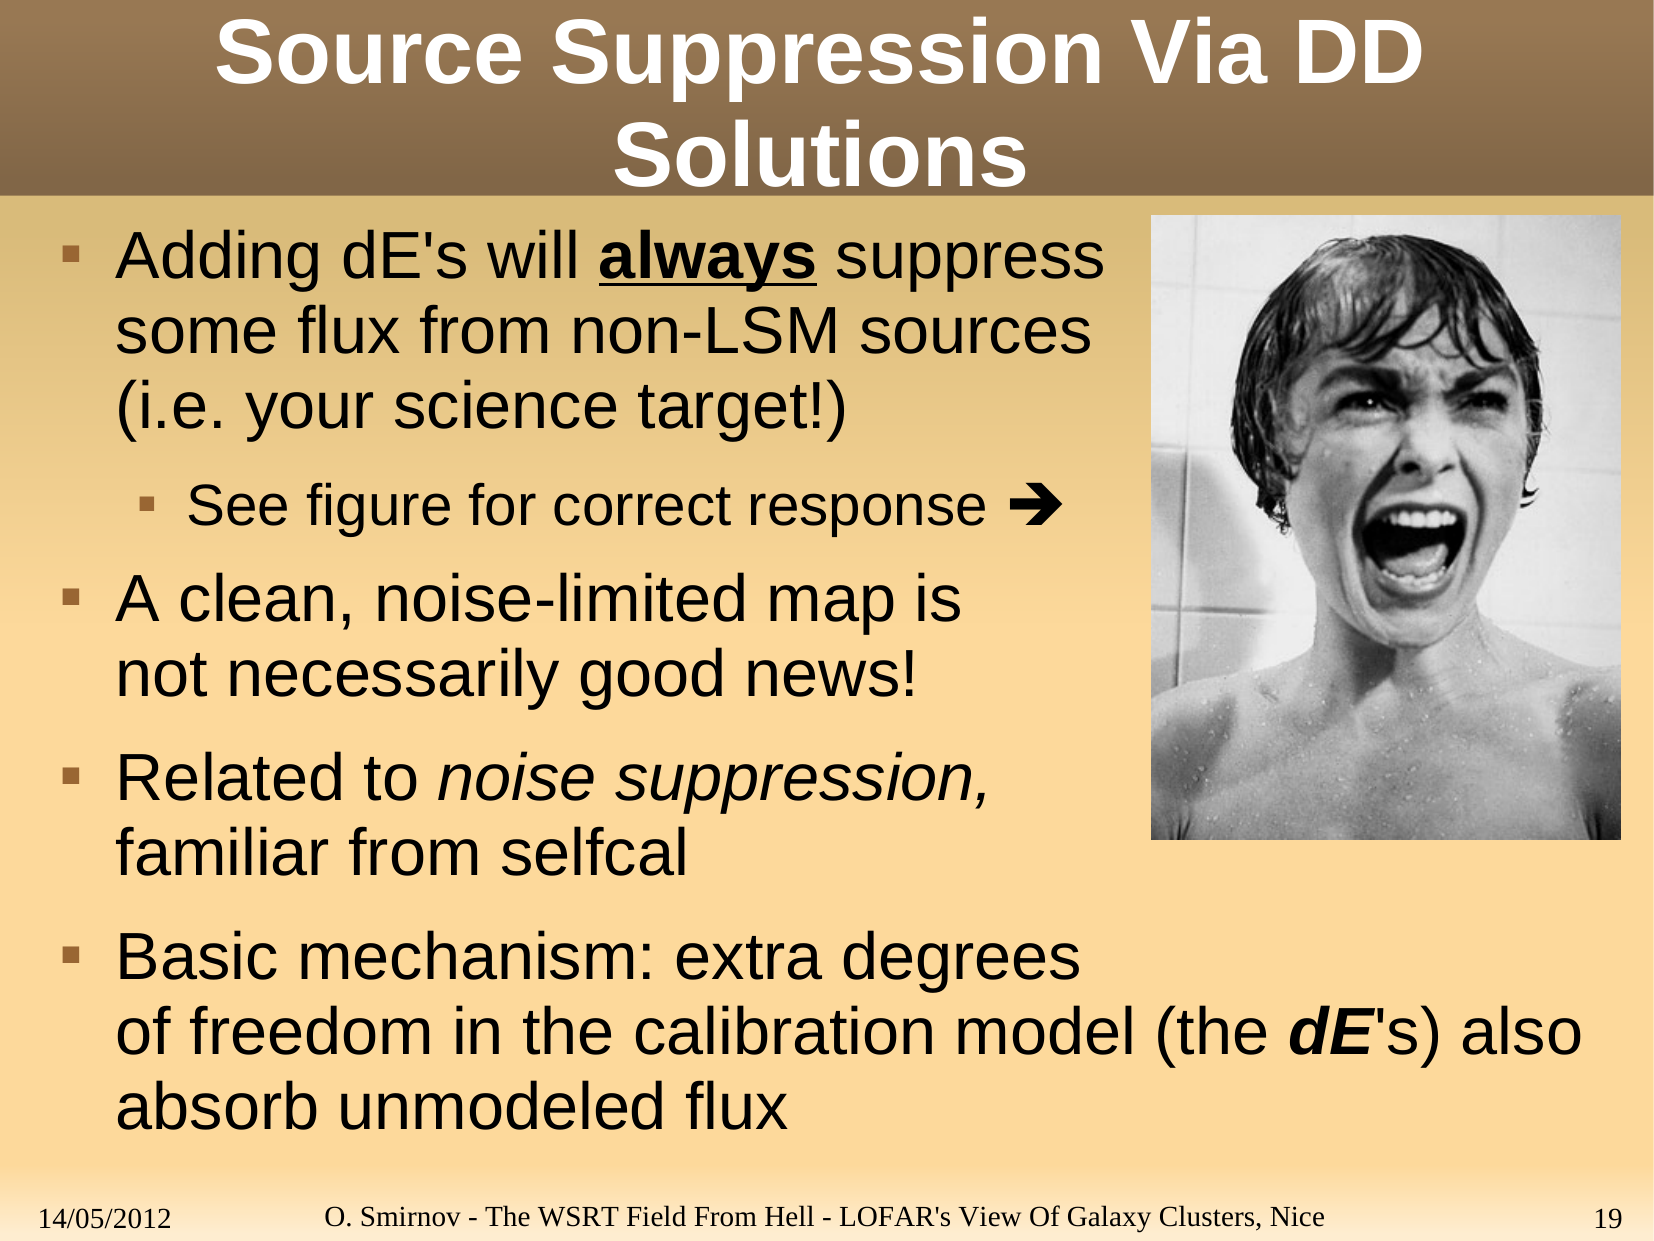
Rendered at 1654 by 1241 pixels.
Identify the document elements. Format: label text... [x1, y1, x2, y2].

picture [0, 0, 1654, 1241]
title Source Suppression Via DD Solutions [76, 0, 1565, 208]
list Adding dE's will always suppress some flux from non-LSM sources (i.e. your science target!) See figure for correct response ➔ A clean, noise-limited map is not necessarily good news! Related to noise suppression, familiar from selfcal Basic mechanism: extra degrees of freedom in the calibration model (the dE's) also absorb unmodeled flux [45, 218, 1591, 1144]
